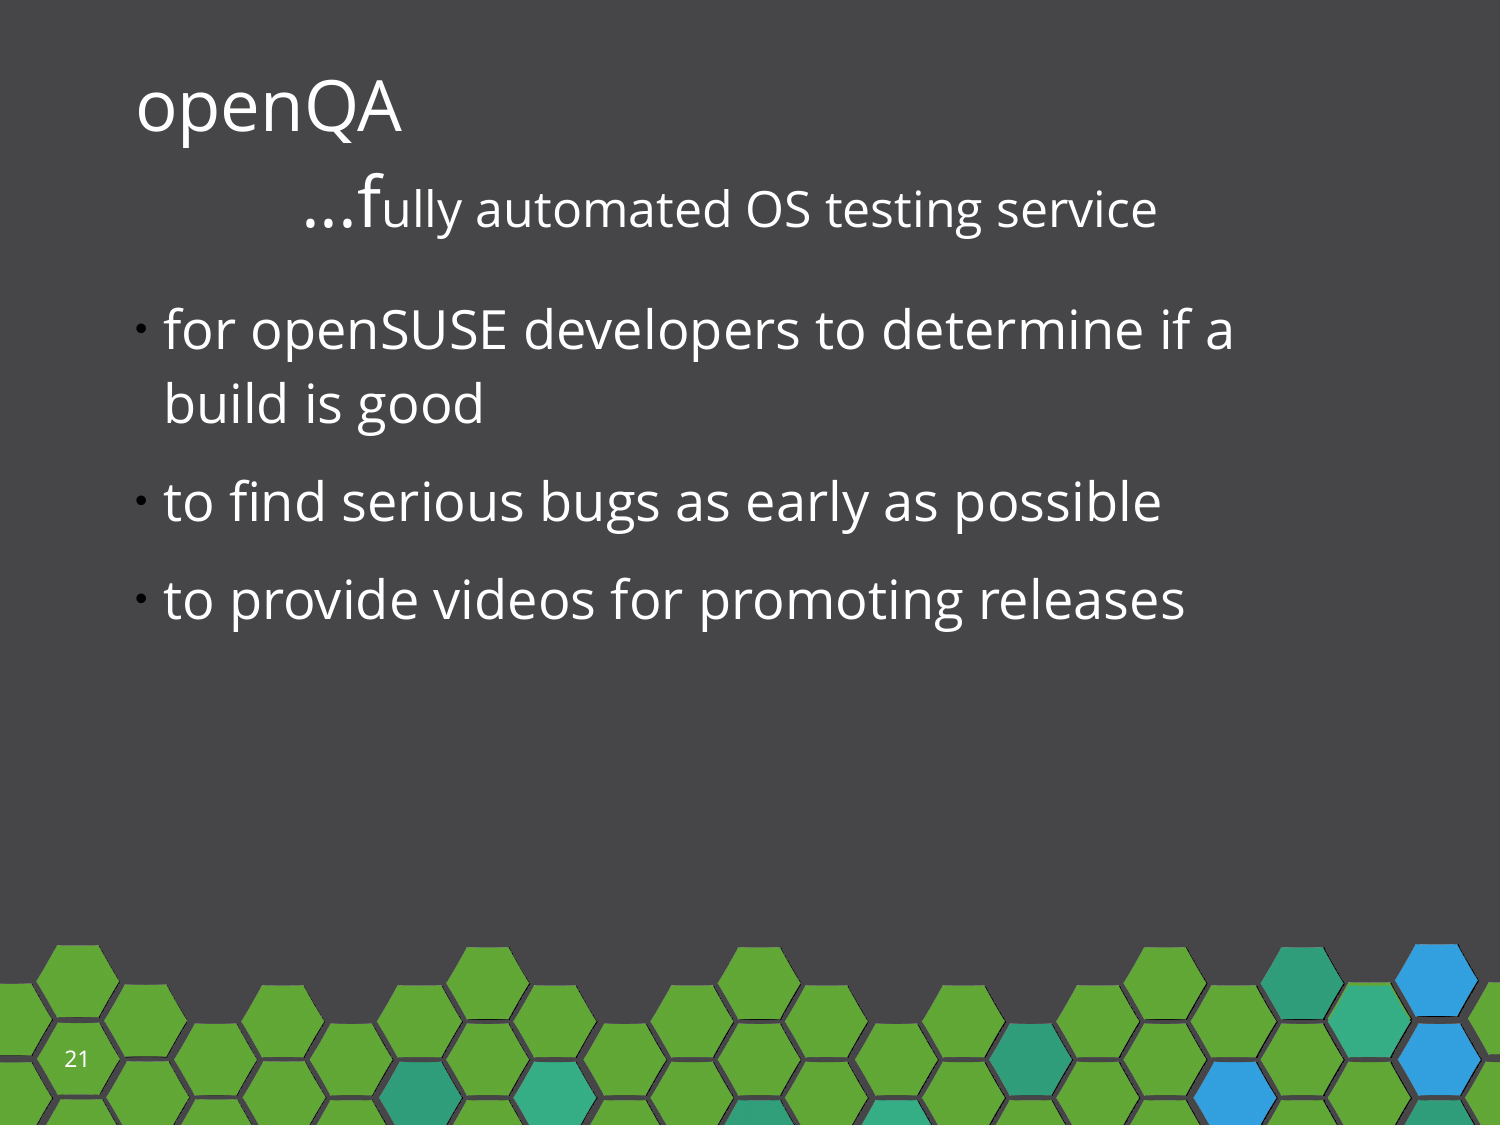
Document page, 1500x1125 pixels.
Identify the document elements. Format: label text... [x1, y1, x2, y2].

title openQA ...fully automated OS testing service [135, 56, 1372, 249]
list for openSUSE developers to determine if a build is good to find serious bugs as early as possible to provide videos for promoting releases [135, 291, 1372, 945]
picture [0, 944, 1500, 1125]
